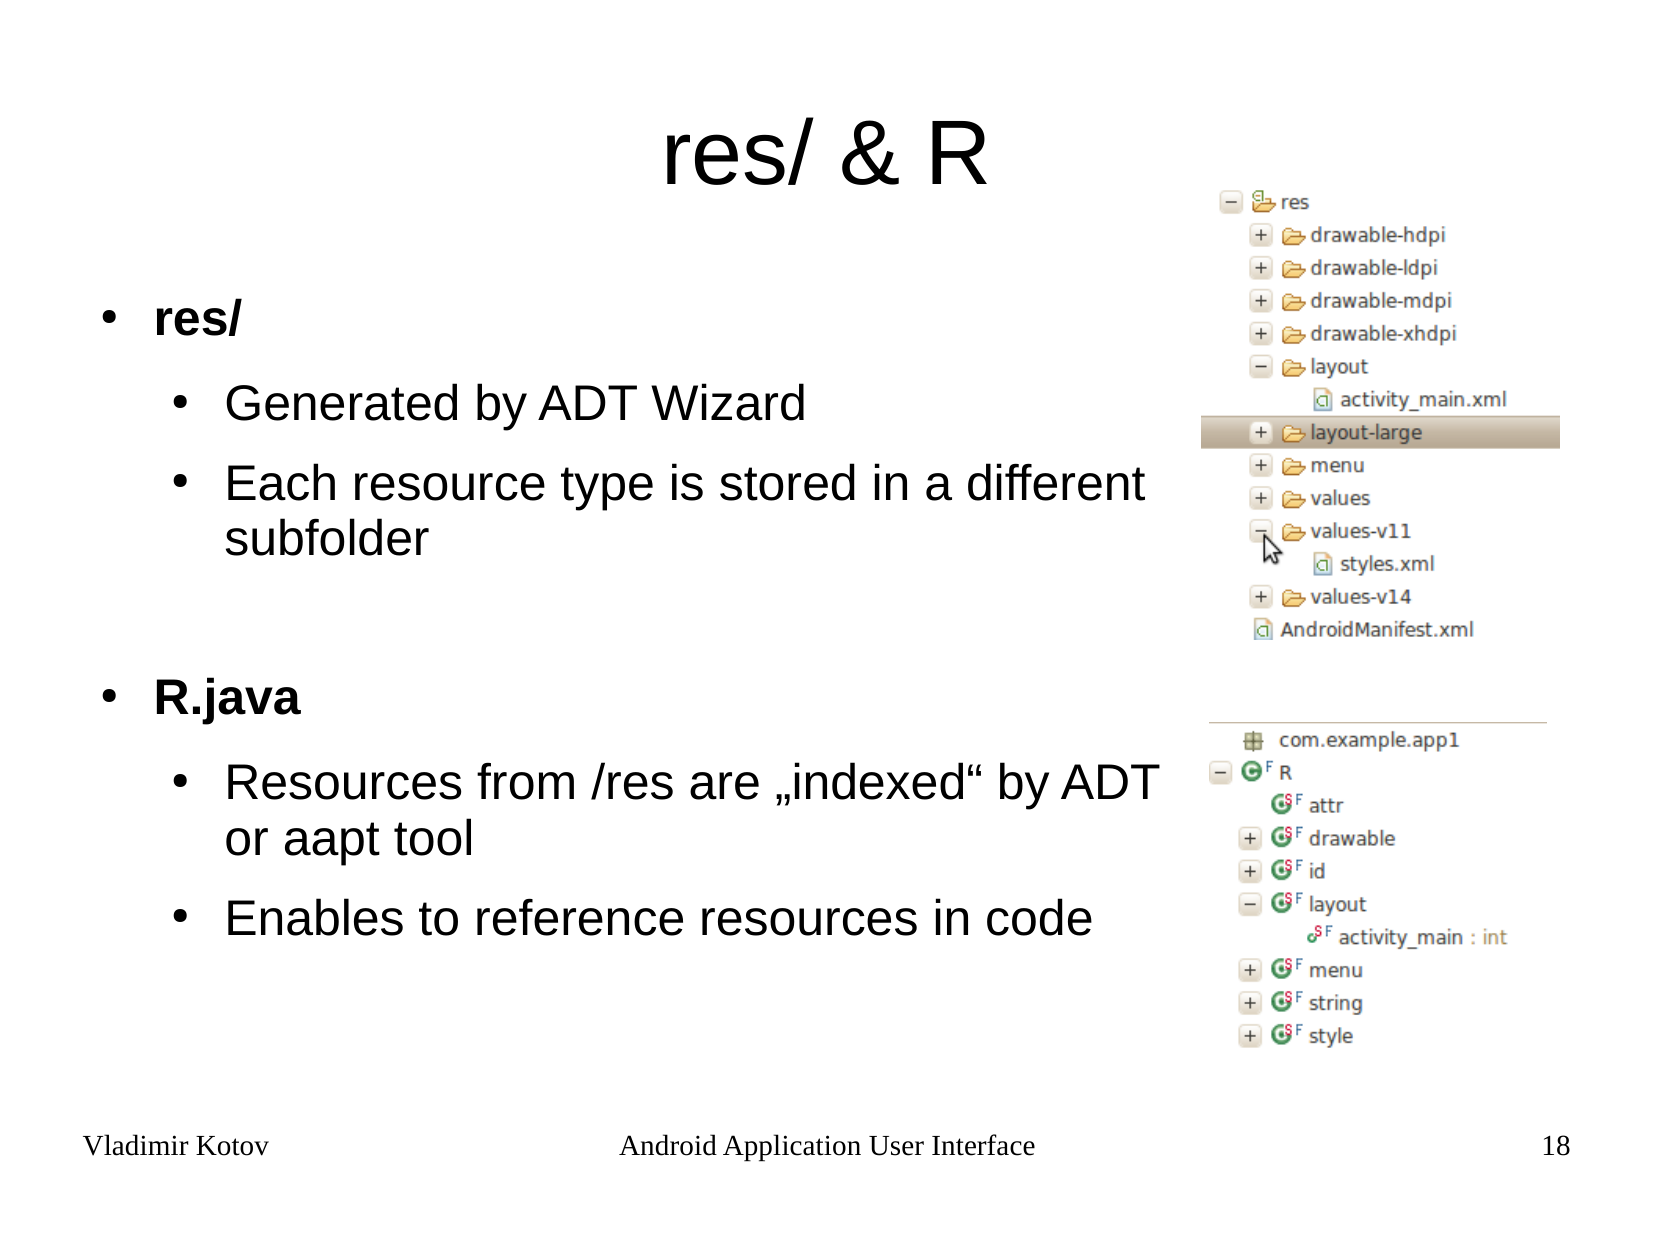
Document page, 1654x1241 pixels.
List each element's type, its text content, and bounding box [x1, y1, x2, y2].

picture [1201, 189, 1560, 640]
list res/ Generated by ADT Wizard Each resource type is stored in a different subfolder R.java Resources from /res are „indexed“ by ADT or aapt tool Enables to reference resources in code [82, 290, 1175, 1109]
picture [1209, 722, 1547, 1073]
title res/ & R [82, 49, 1571, 257]
